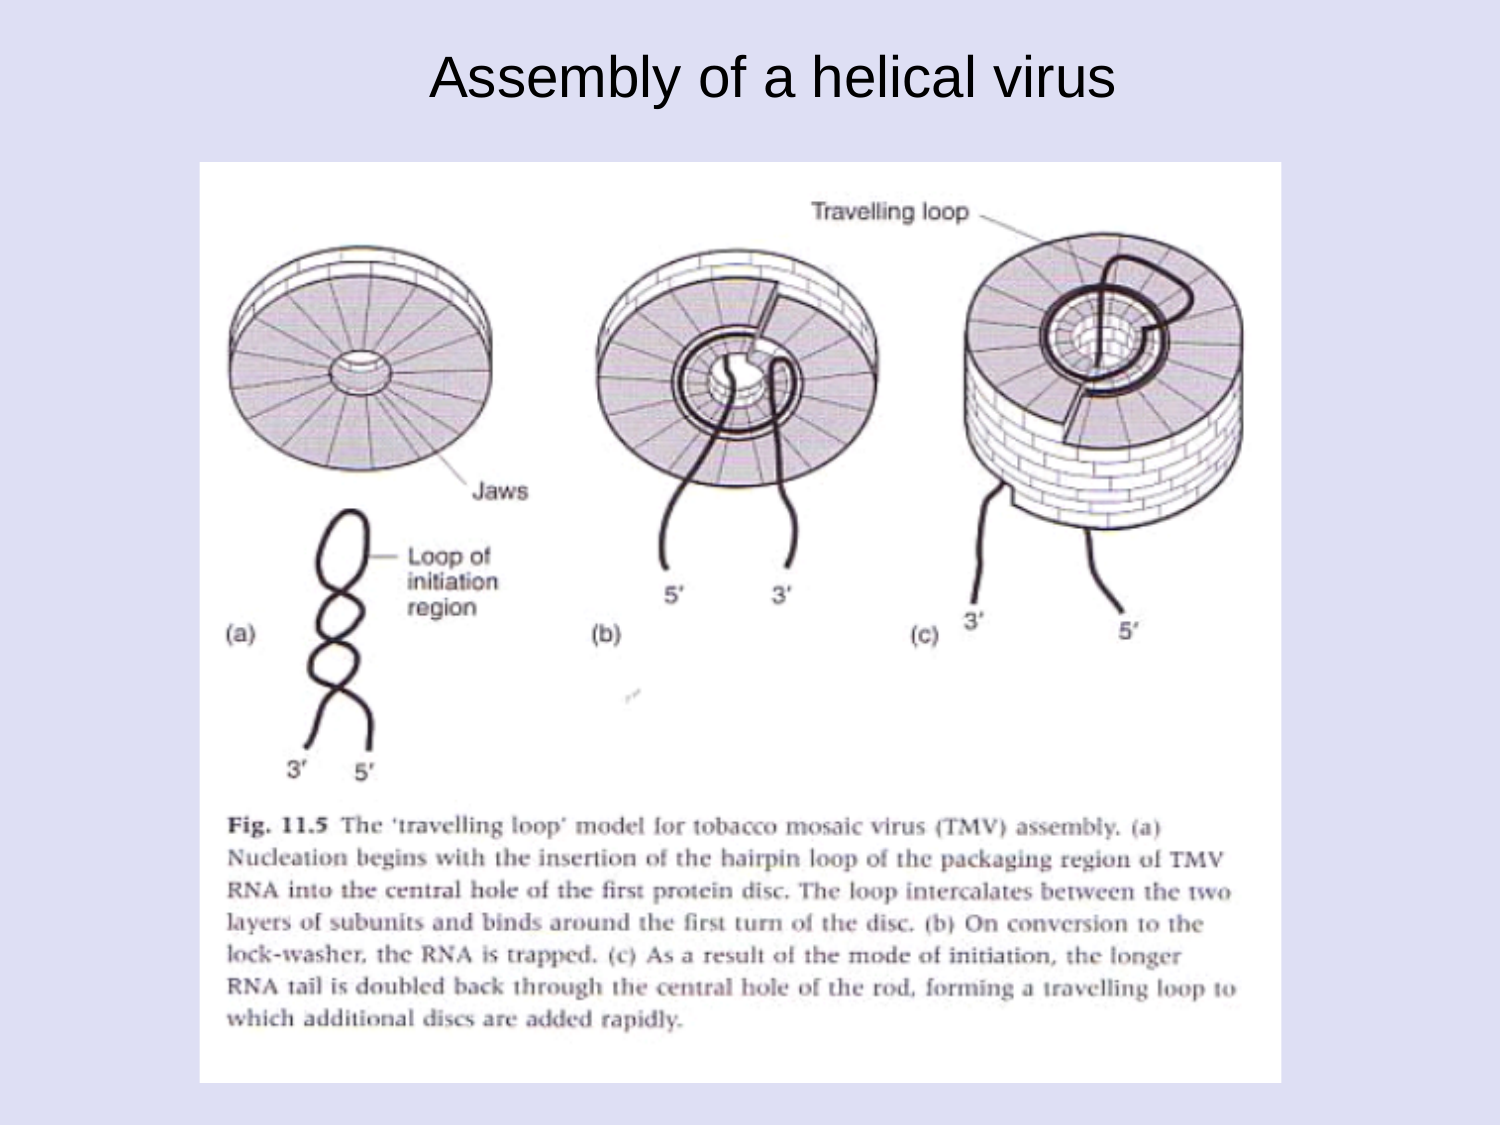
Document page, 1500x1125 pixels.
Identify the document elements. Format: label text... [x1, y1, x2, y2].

text_box Assembly of a helical virus [135, 31, 1412, 117]
picture [199, 162, 1282, 1083]
